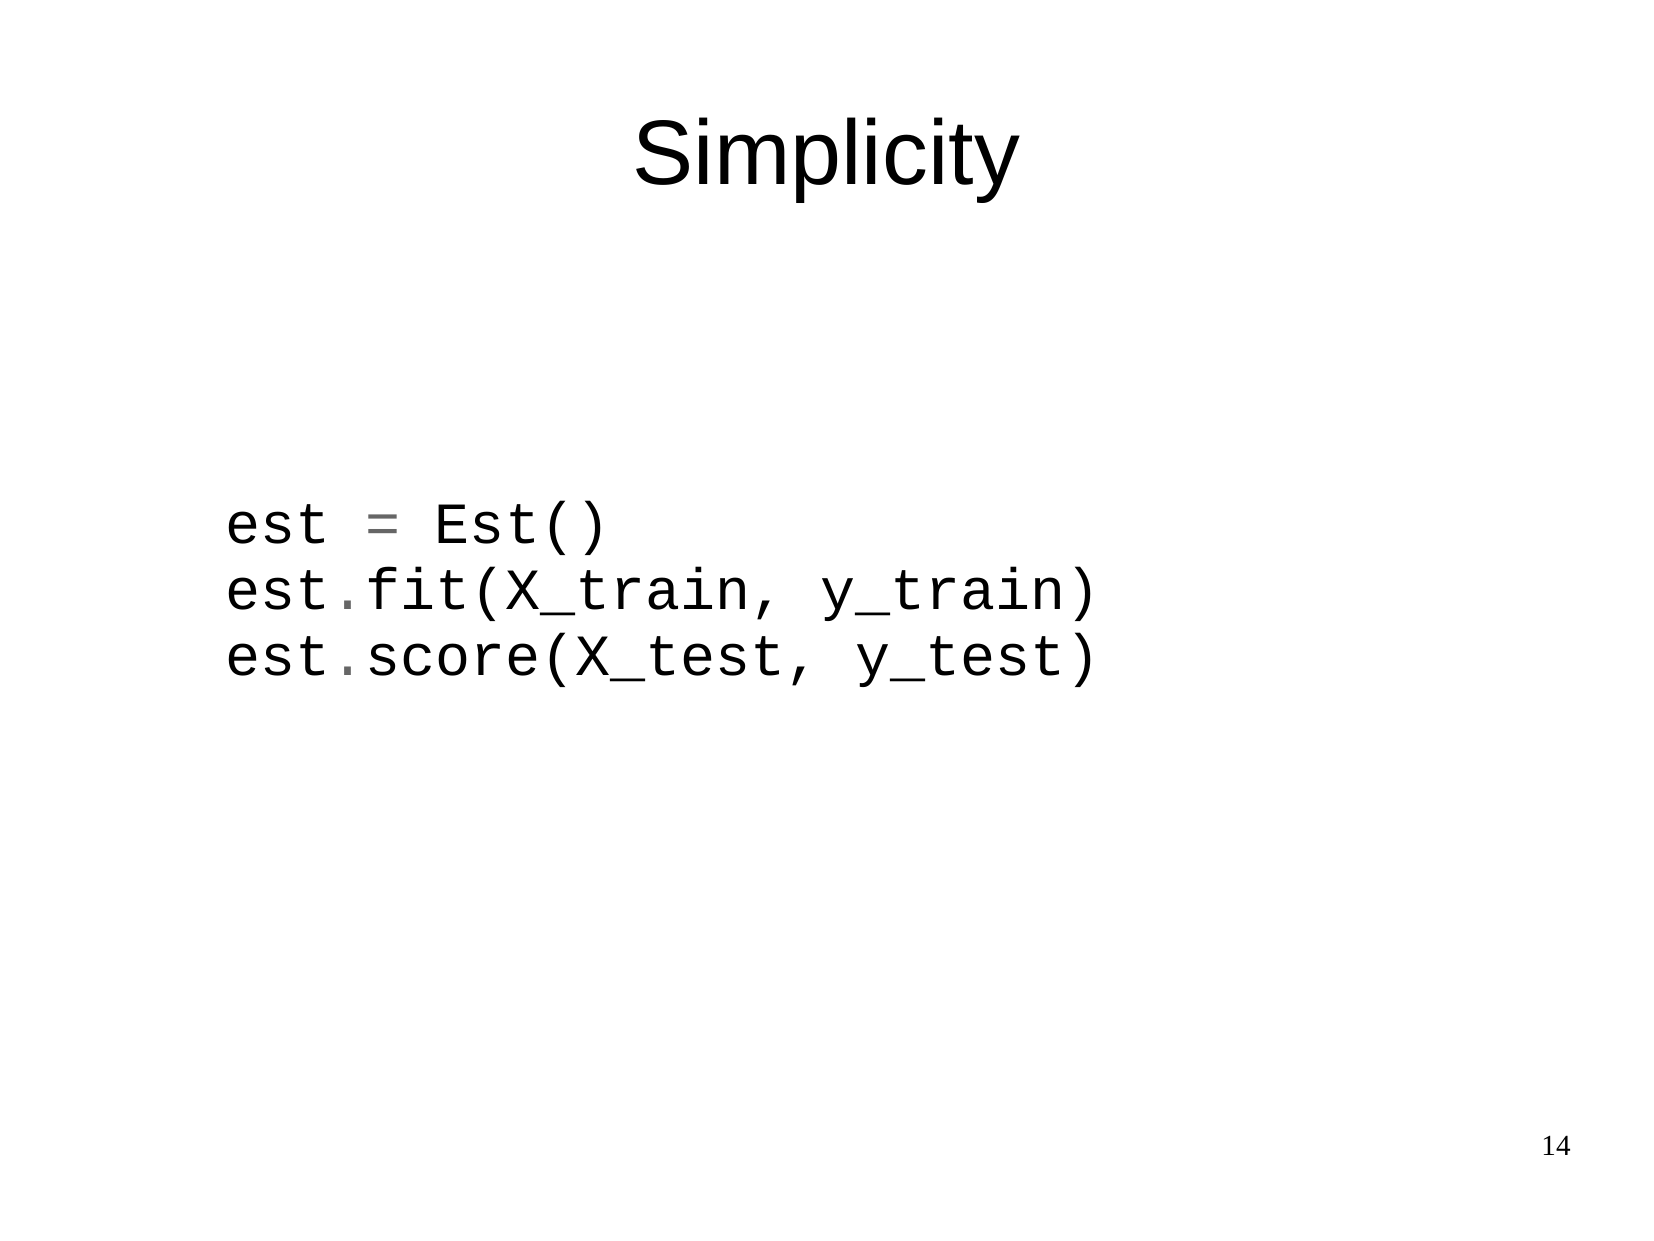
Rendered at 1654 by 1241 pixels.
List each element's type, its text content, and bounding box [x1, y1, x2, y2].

text_box est = Est() est.fit(X_train, y_train) est.score(X_test, y_test) [225, 495, 1101, 694]
title Simplicity [82, 49, 1571, 257]
